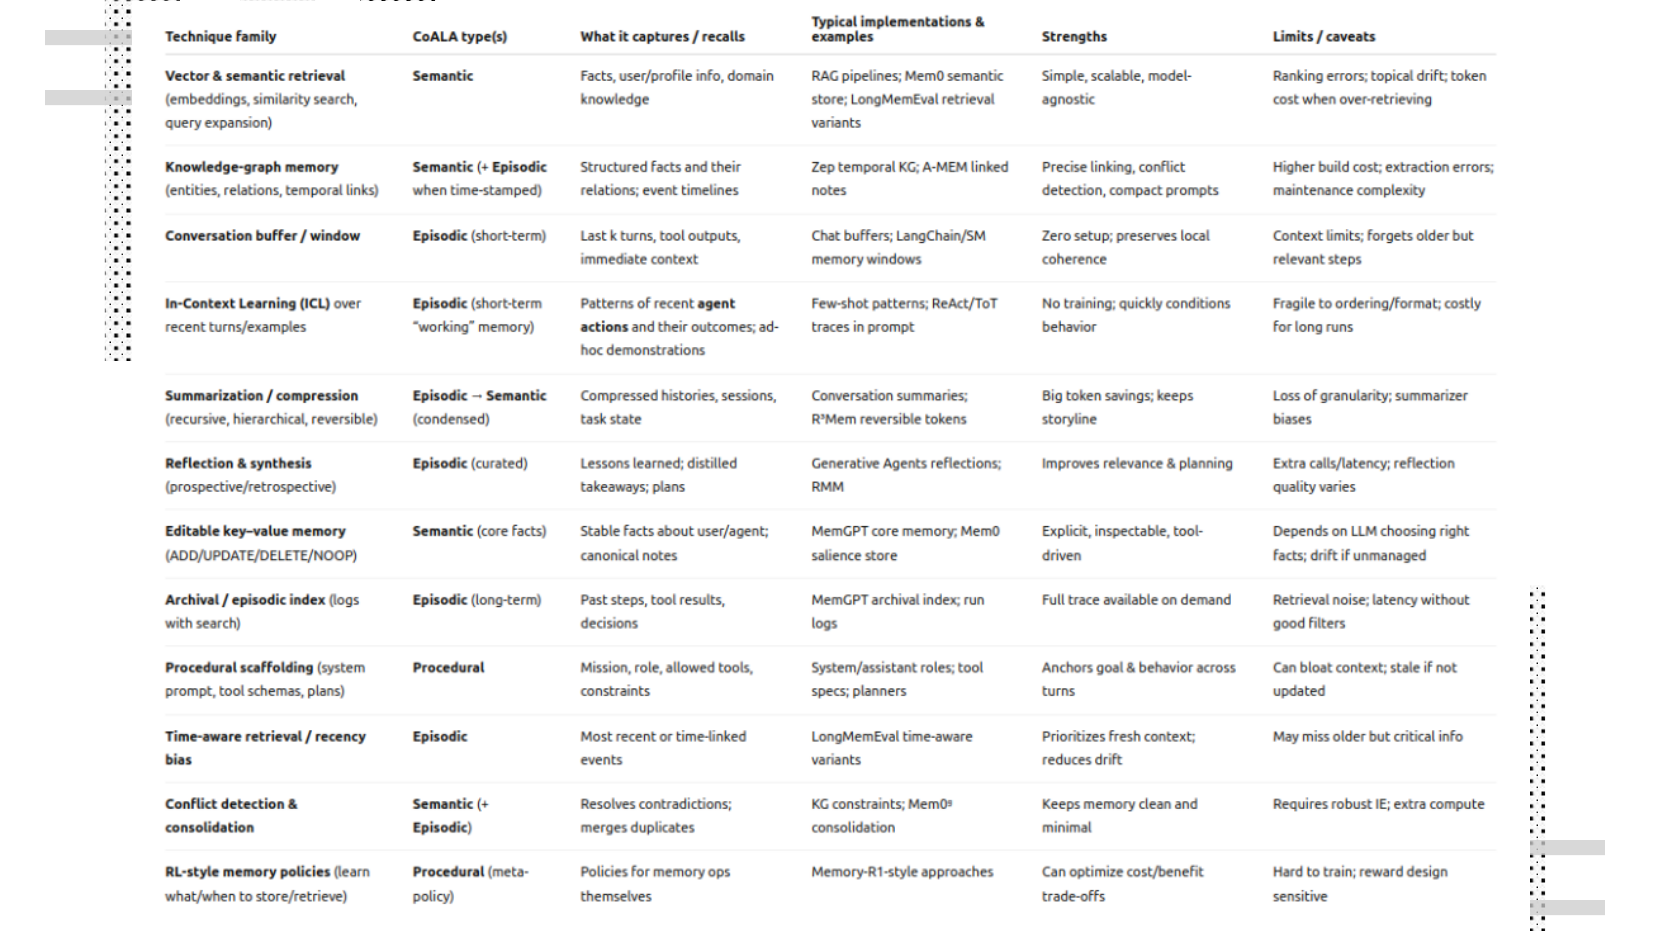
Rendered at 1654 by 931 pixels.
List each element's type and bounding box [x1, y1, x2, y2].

picture [104, 0, 1546, 931]
